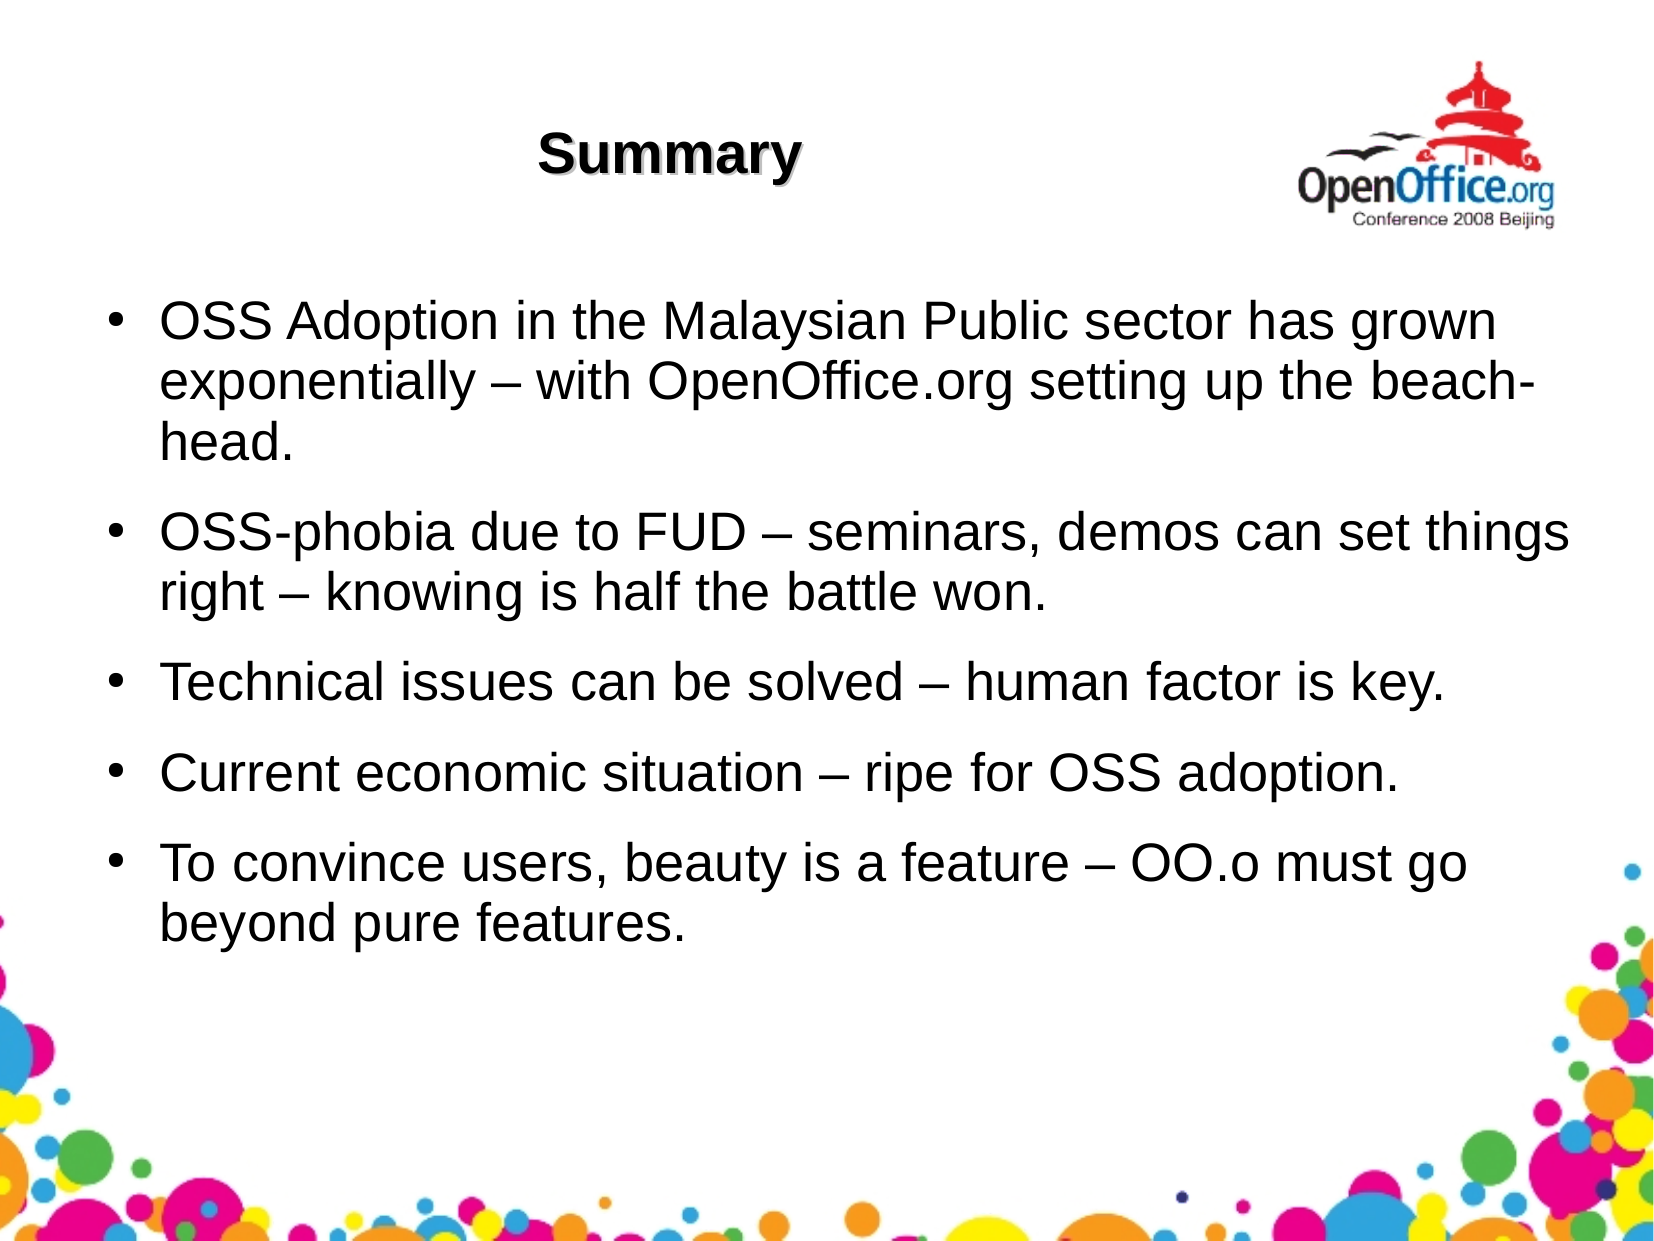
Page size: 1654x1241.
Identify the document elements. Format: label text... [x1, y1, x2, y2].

picture [1285, 51, 1569, 250]
picture [0, 810, 1654, 1241]
list OSS Adoption in the Malaysian Public sector has grown exponentially – with OpenOffice.org setting up the beach-head. OSS-phobia due to FUD – seminars, demos can set things right – knowing is half the battle won. Technical issues can be solved – human factor is key. Current economic situation – ripe for OSS adoption. To convince users, beauty is a feature – OO.o must go beyond pure features. [88, 290, 1577, 1134]
title Summary [82, 56, 1258, 250]
